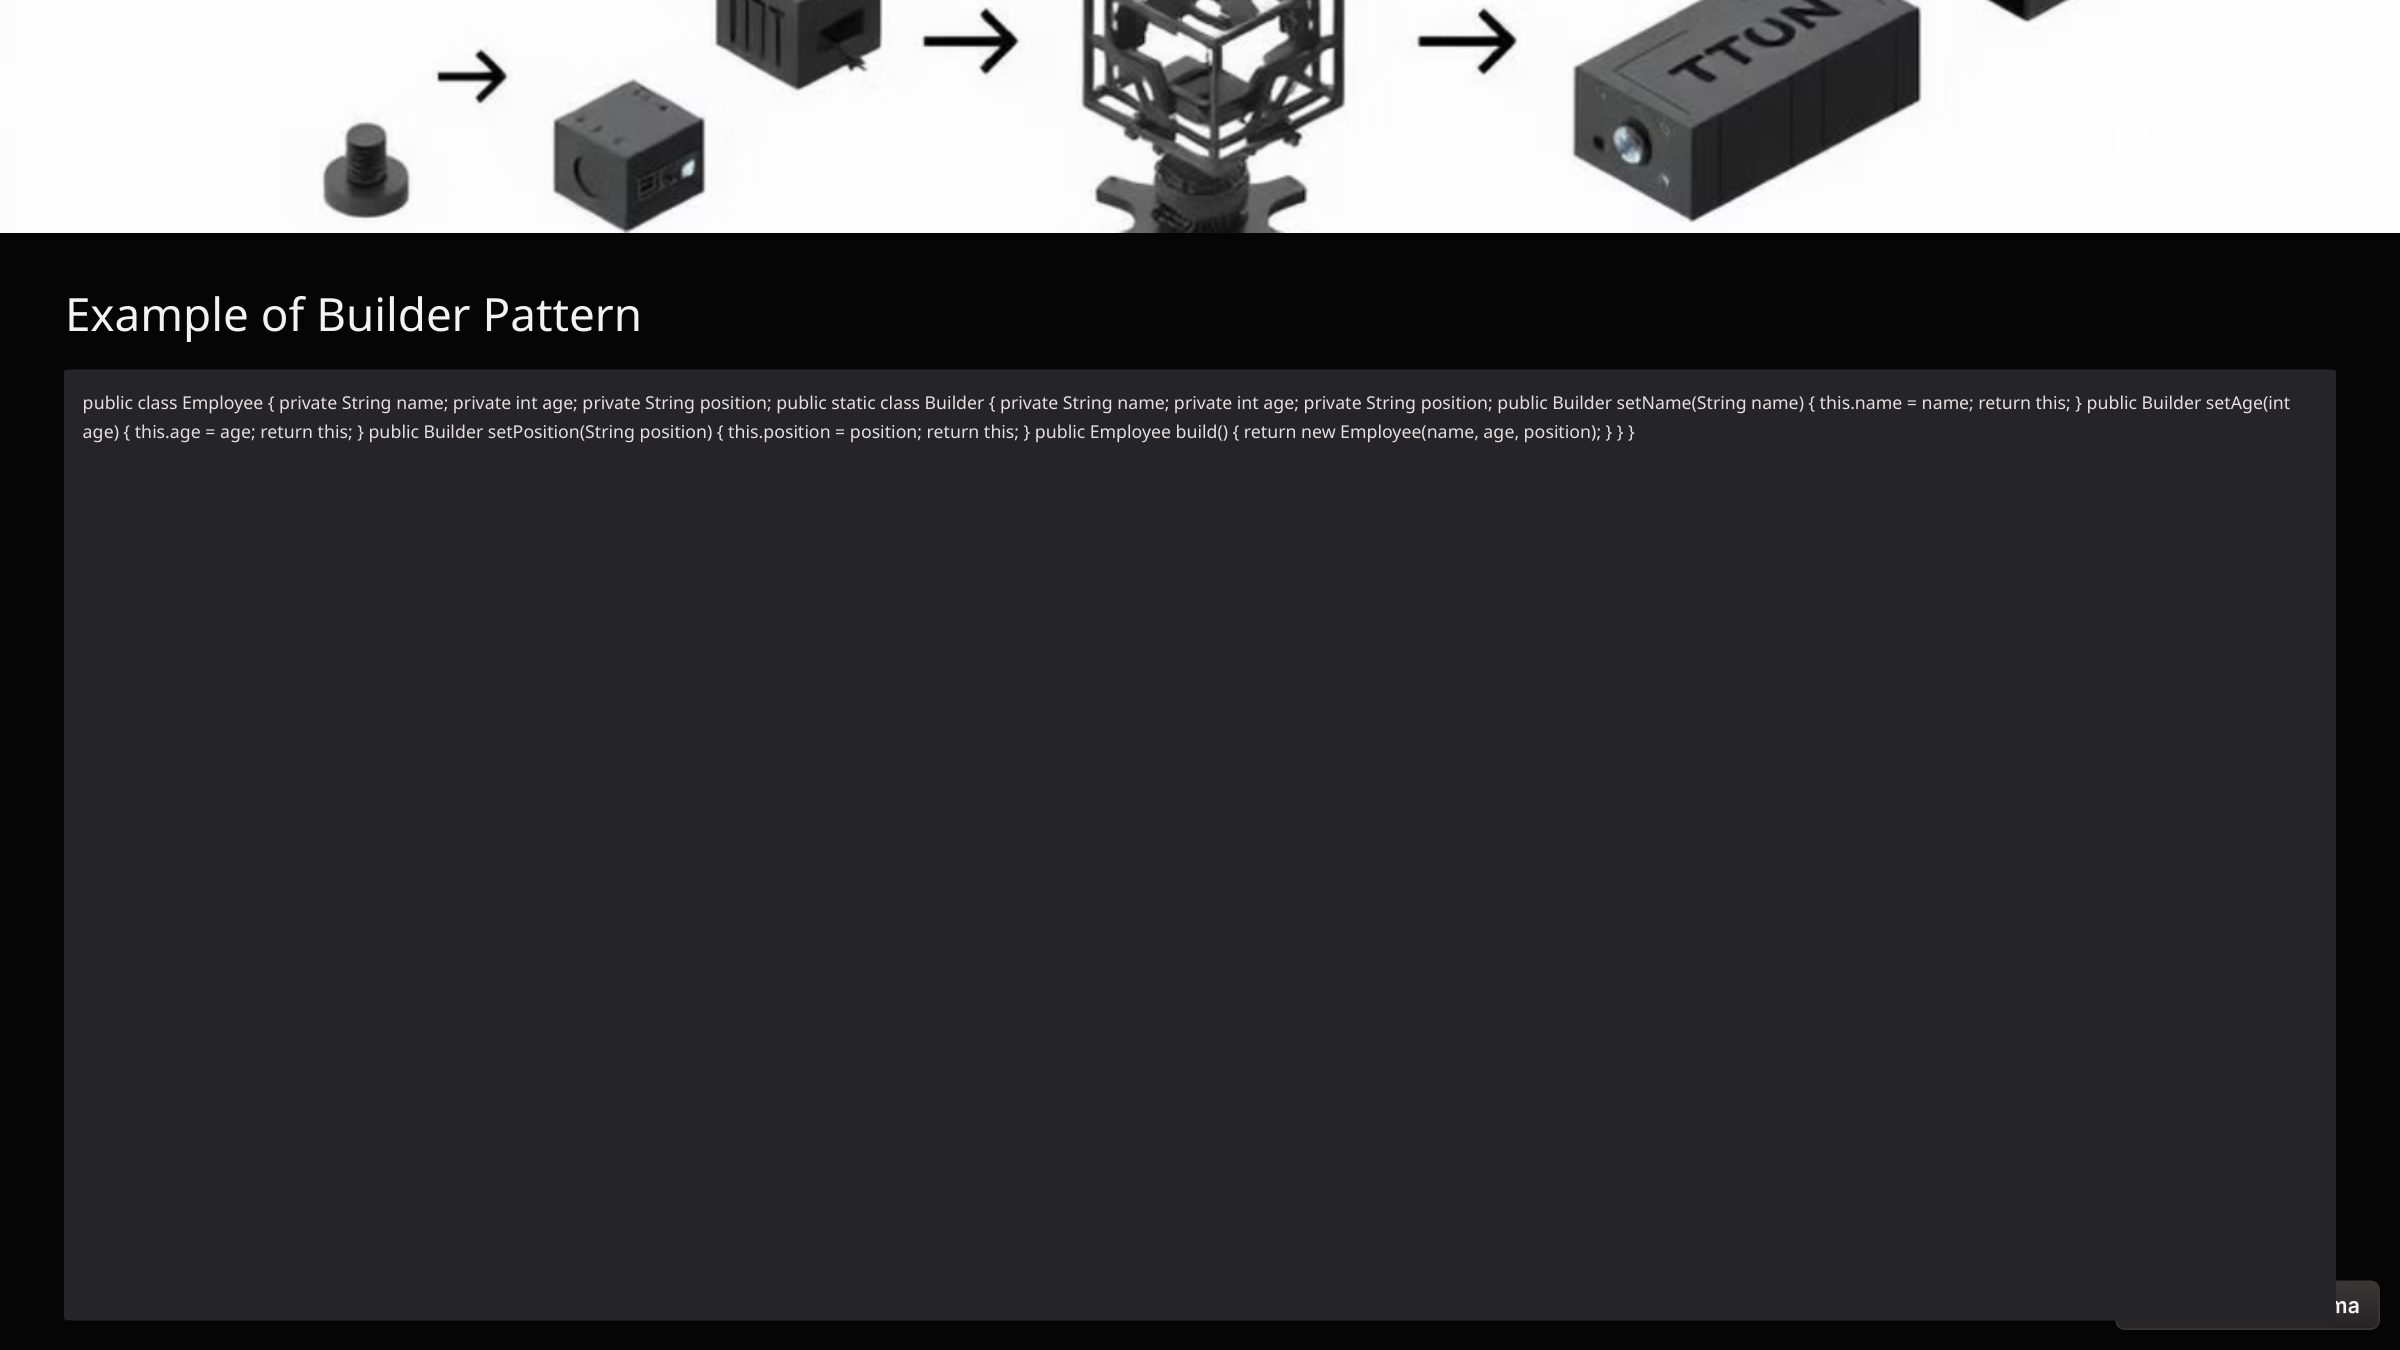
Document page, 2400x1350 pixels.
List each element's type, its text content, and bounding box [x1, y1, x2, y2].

text_box public class Employee { private String name; private int age; private String position; public static class Builder { private String name; private int age; private String position; public Builder setName(String name) { this.name = name; return this; } public Builder setAge(int age) { this.age = age; return this; } public Builder setPosition(String position) { this.position = position; return this; } public Employee build() { return new Employee(name, age, position); } } } [83, 384, 2317, 1306]
text_box [64, 369, 2336, 1321]
text_box Example of Builder Pattern [65, 284, 664, 342]
picture [0, 0, 2400, 233]
